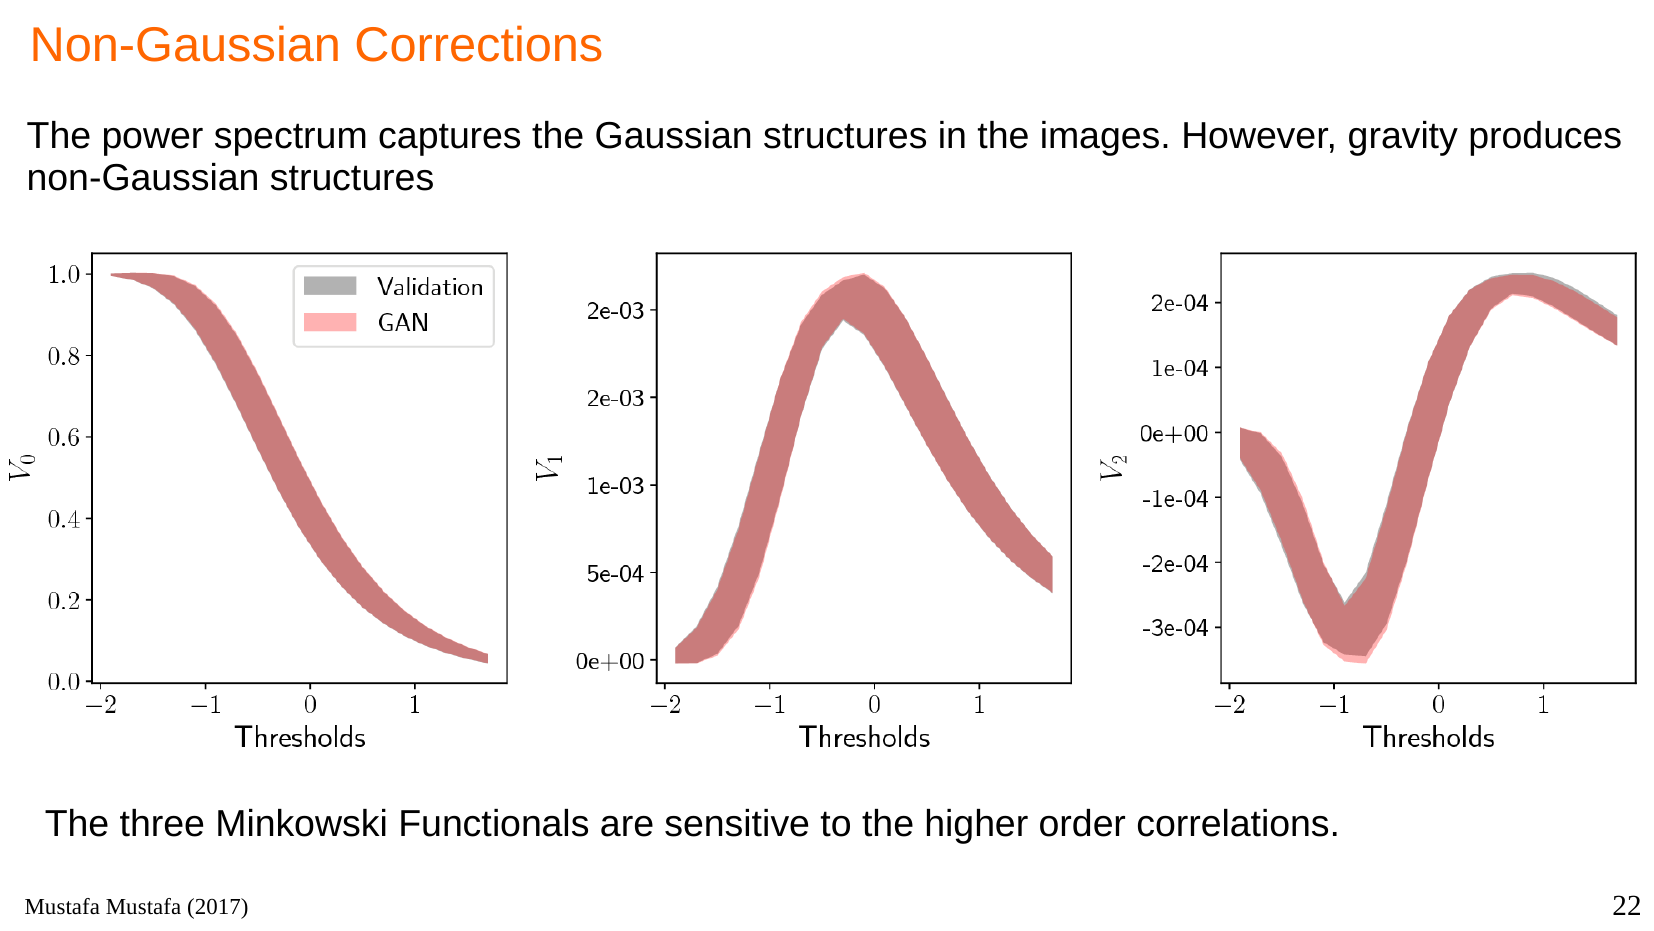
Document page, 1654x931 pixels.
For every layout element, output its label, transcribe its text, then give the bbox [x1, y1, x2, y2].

text_box The three Minkowski Functionals are sensitive to the higher order correlations. [30, 795, 1356, 852]
text_box The power spectrum captures the Gaussian structures in the images. However, gravity produces non-Gaussian structures [11, 106, 1647, 250]
title Non-Gaussian Corrections [29, 15, 1621, 74]
picture [0, 234, 1654, 766]
